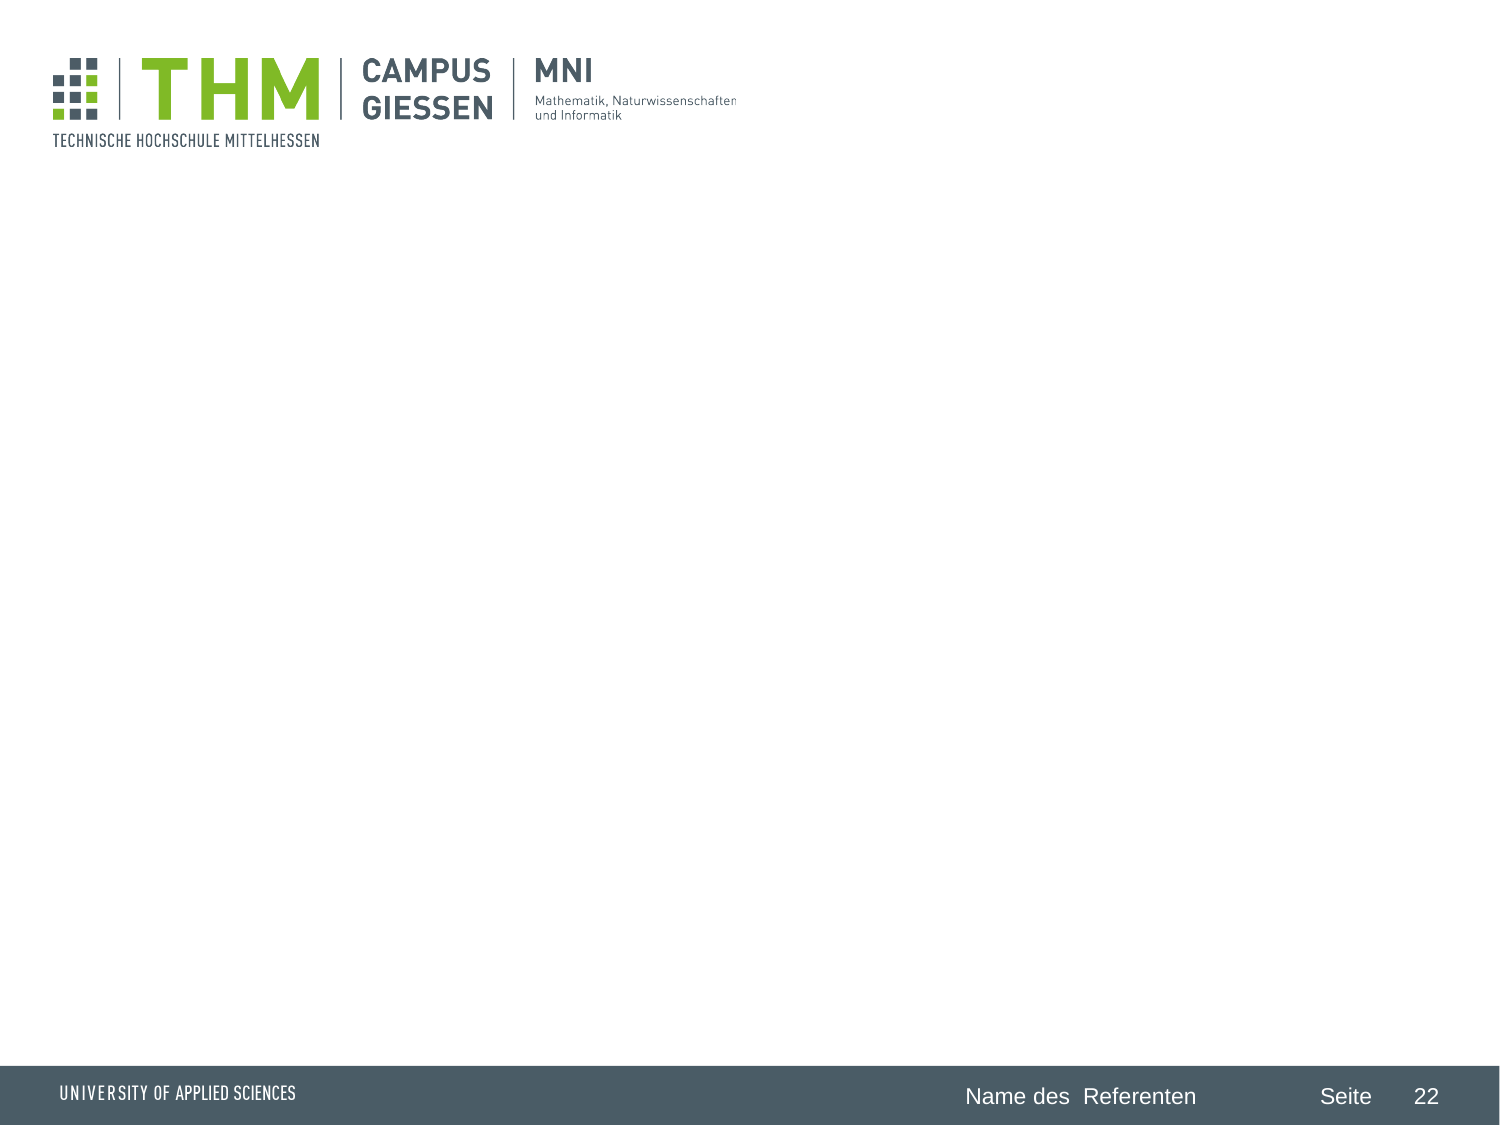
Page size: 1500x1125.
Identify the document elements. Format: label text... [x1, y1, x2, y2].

picture [59, 1082, 296, 1104]
picture [53, 58, 736, 147]
slide_number <number> [1376, 1073, 1455, 1118]
